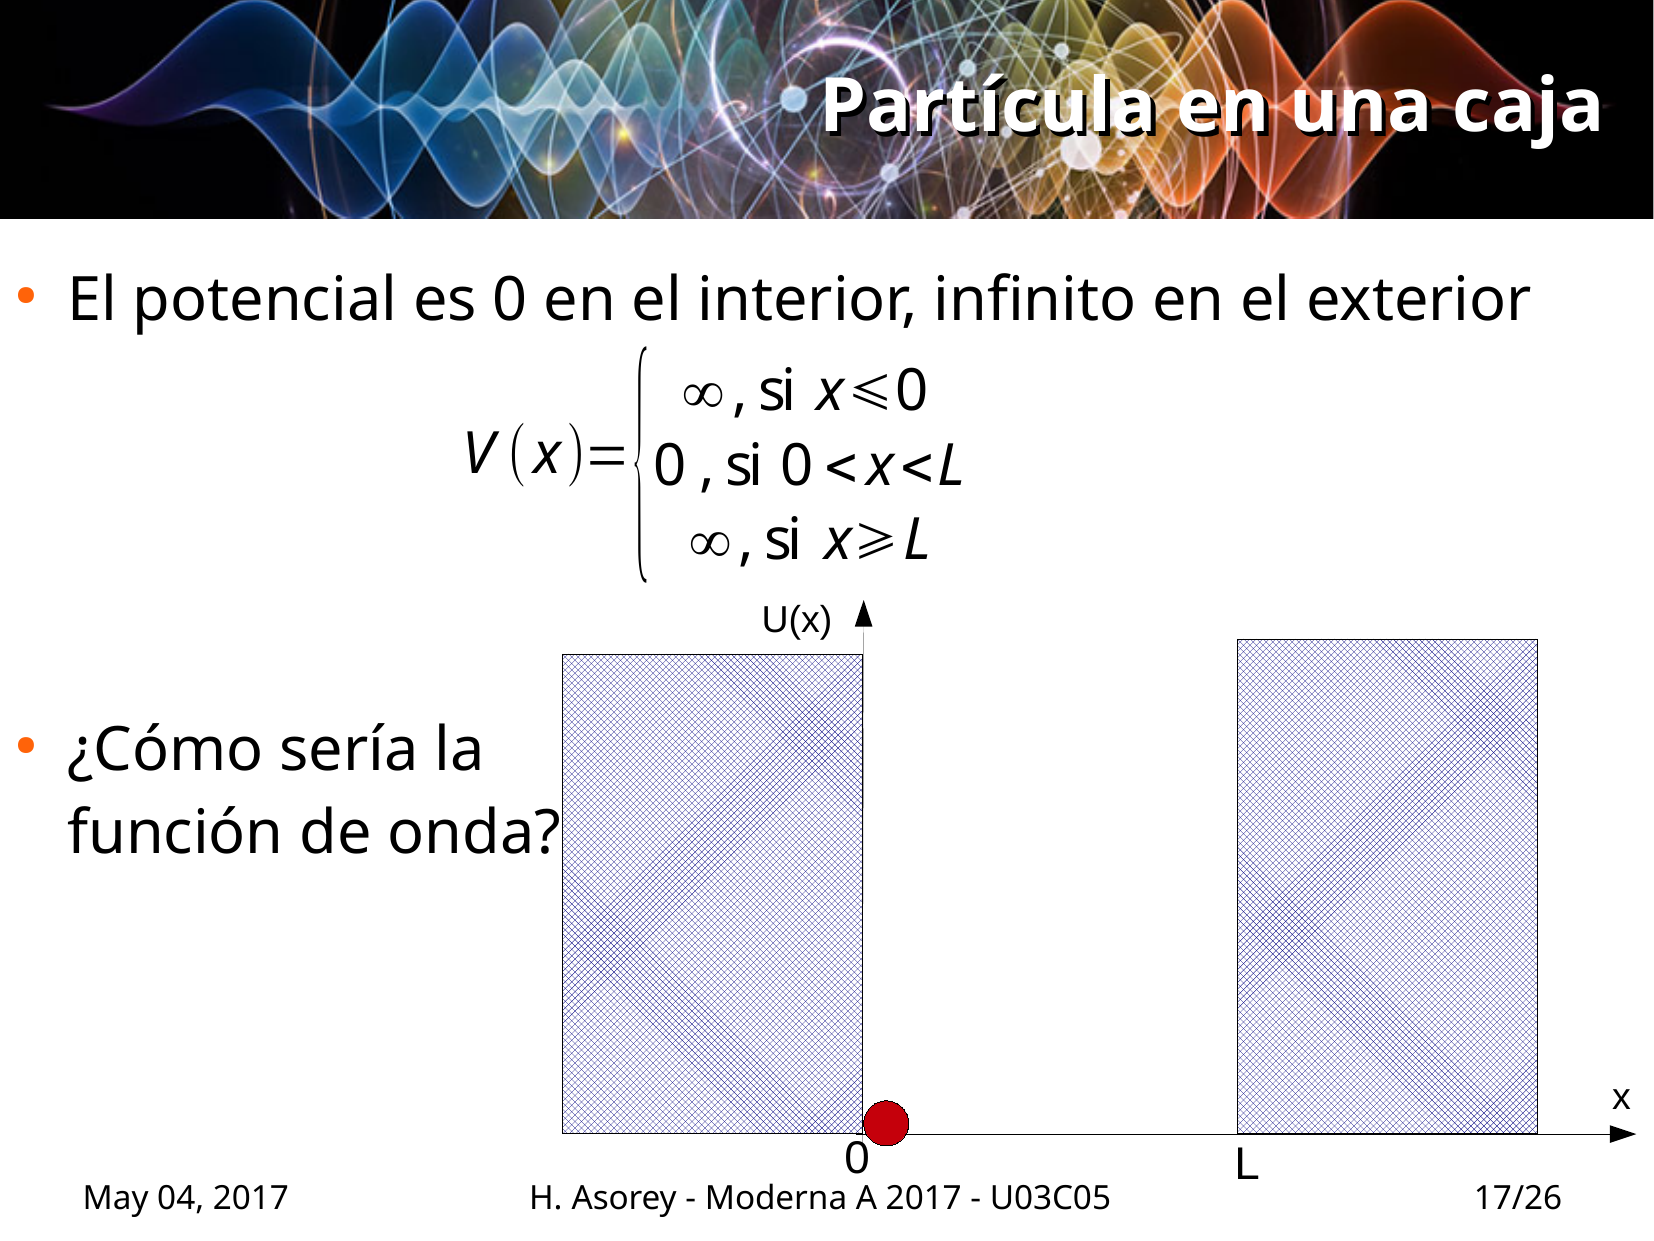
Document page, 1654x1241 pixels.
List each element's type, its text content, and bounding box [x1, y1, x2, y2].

text_box L [1219, 1130, 1291, 1221]
chart [455, 343, 975, 586]
picture [0, 0, 1654, 219]
list El potencial es 0 en el interior, infinito en el exterior ¿Cómo sería la función de onda? [0, 255, 1558, 946]
text_box U(x) [746, 590, 848, 681]
title Partícula en una caja [45, 15, 1606, 191]
text_box x [1597, 1068, 1654, 1159]
text_box [562, 654, 909, 1141]
text_box [1237, 639, 1538, 1134]
text_box 0 [829, 1125, 901, 1216]
